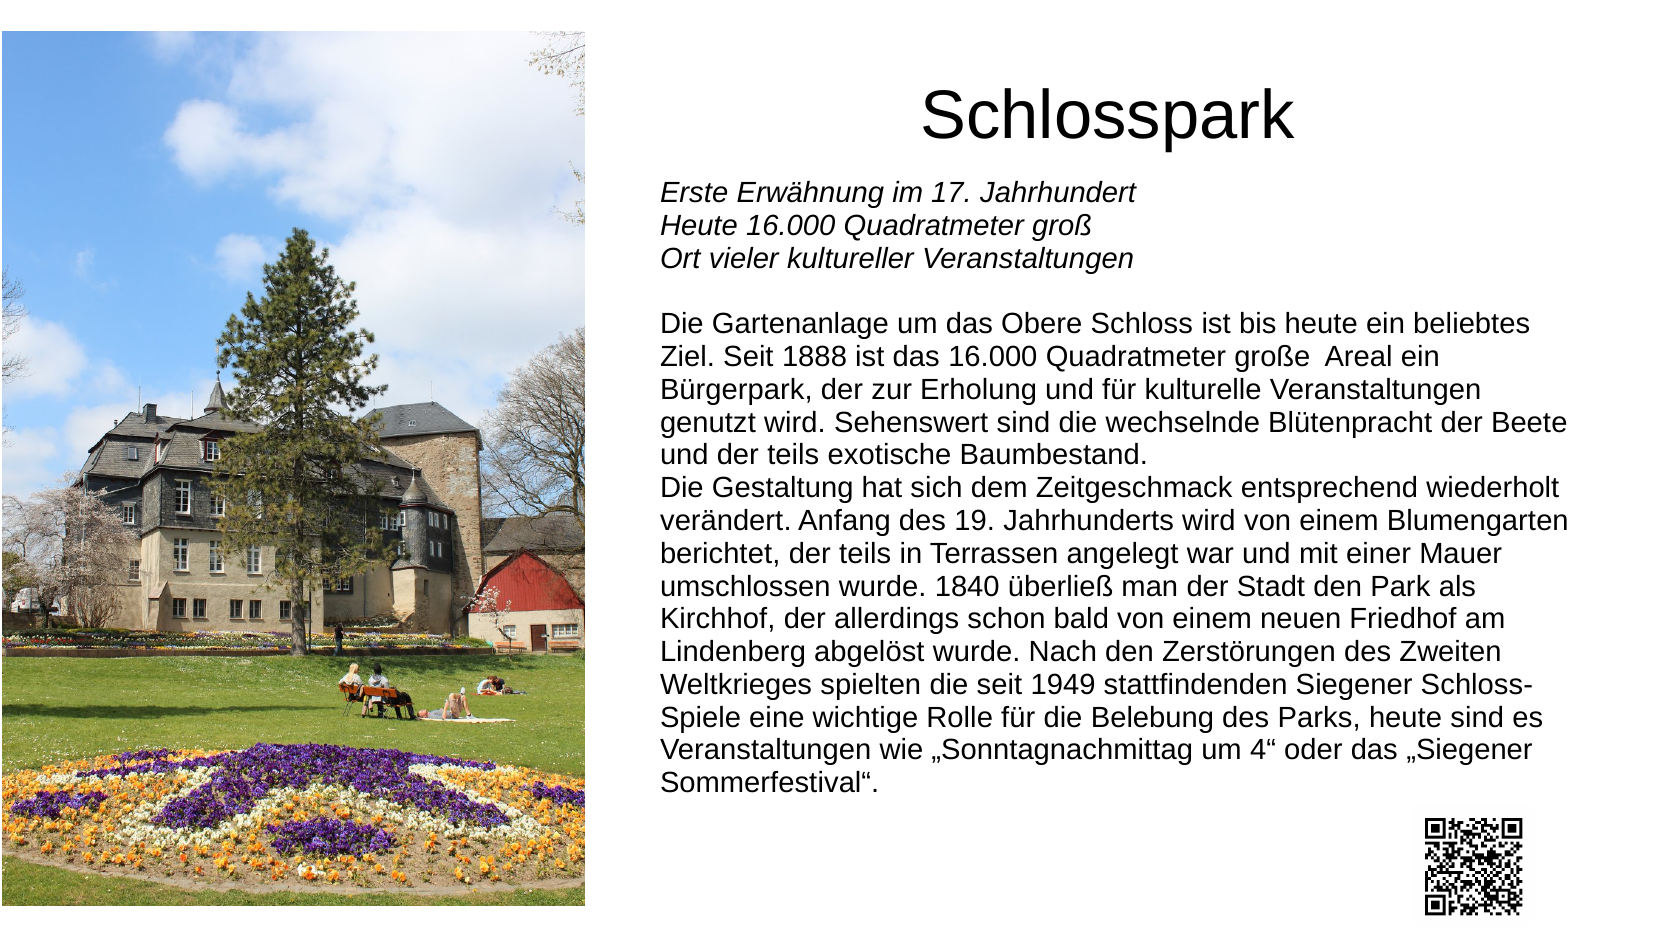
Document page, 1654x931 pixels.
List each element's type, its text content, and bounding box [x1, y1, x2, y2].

picture [1413, 806, 1534, 927]
title Schlosspark [645, 37, 1571, 193]
subtitle Erste Erwähnung im 17. Jahrhundert Heute 16.000 Quadratmeter groß Ort vieler kultureller Veranstaltungen Die Gartenanlage um das Obere Schloss ist bis heute ein beliebtes Ziel. Seit 1888 ist das 16.000 Quadratmeter große Areal ein Bürgerpark, der zur Erholung und für kulturelle Veranstaltungen genutzt wird. Sehenswert sind die wechselnde Blütenpracht der Beete und der teils exotische Baumbestand. Die Gestaltung hat sich dem Zeitgeschmack entsprechend wiederholt verändert. Anfang des 19. Jahrhunderts wird von einem Blumengarten berichtet, der teils in Terrassen angelegt war und mit einer Mauer umschlossen wurde. 1840 überließ man der Stadt den Park als Kirchhof, der allerdings schon bald von einem neuen Friedhof am Lindenberg abgelöst wurde. Nach den Zerstörungen des Zweiten Weltkrieges spielten die seit 1949 stattfindenden Siegener Schloss-Spiele eine wichtige Rolle für die Belebung des Parks, heute sind es Veranstaltungen wie „Sonntagnachmittag um 4“ oder das „Siegener Sommerfestival“. [660, 176, 1571, 806]
picture [2, 31, 585, 906]
